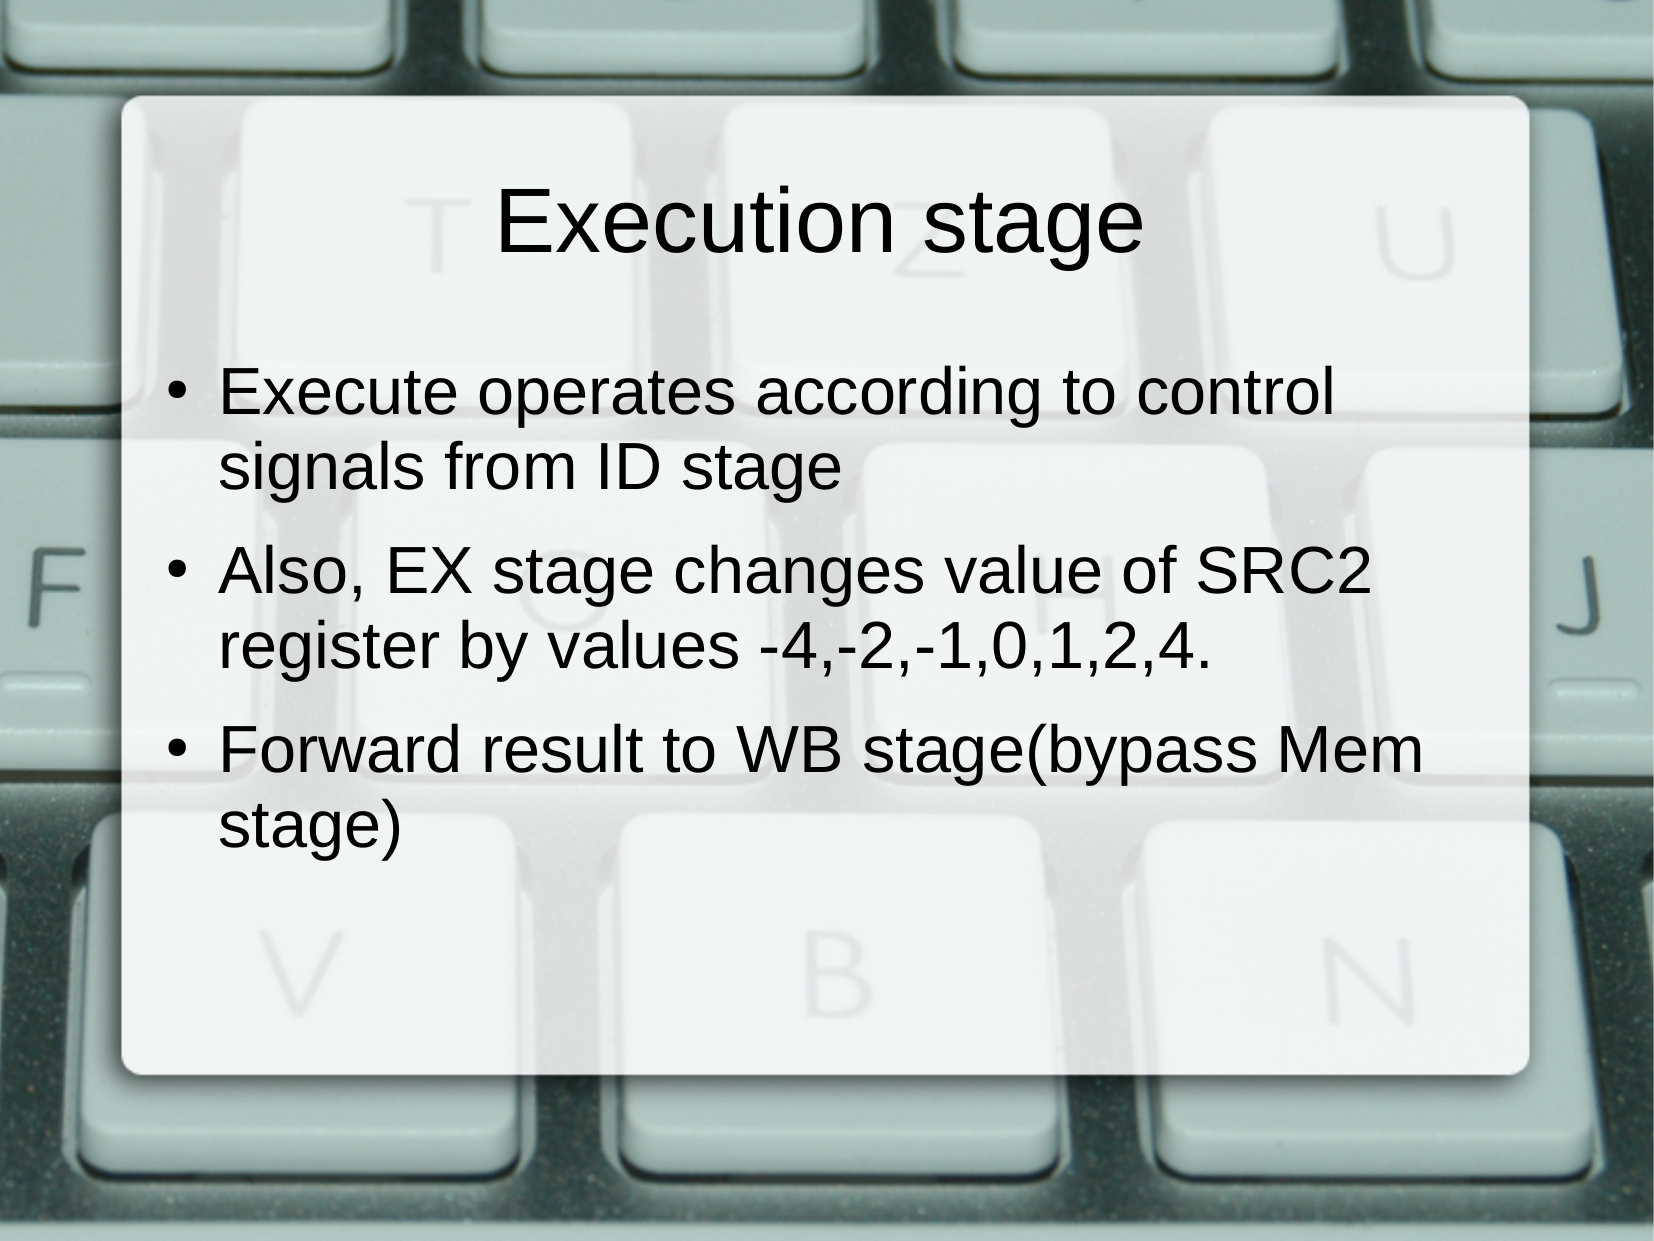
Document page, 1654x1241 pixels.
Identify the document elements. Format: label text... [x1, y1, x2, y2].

list Execute operates according to control signals from ID stage Also, EX stage changes value of SRC2 register by values -4,-2,-1,0,1,2,4. Forward result to WB stage(bypass Mem stage) [147, 354, 1501, 1049]
picture [0, 0, 1654, 1241]
title Execution stage [135, 125, 1506, 318]
